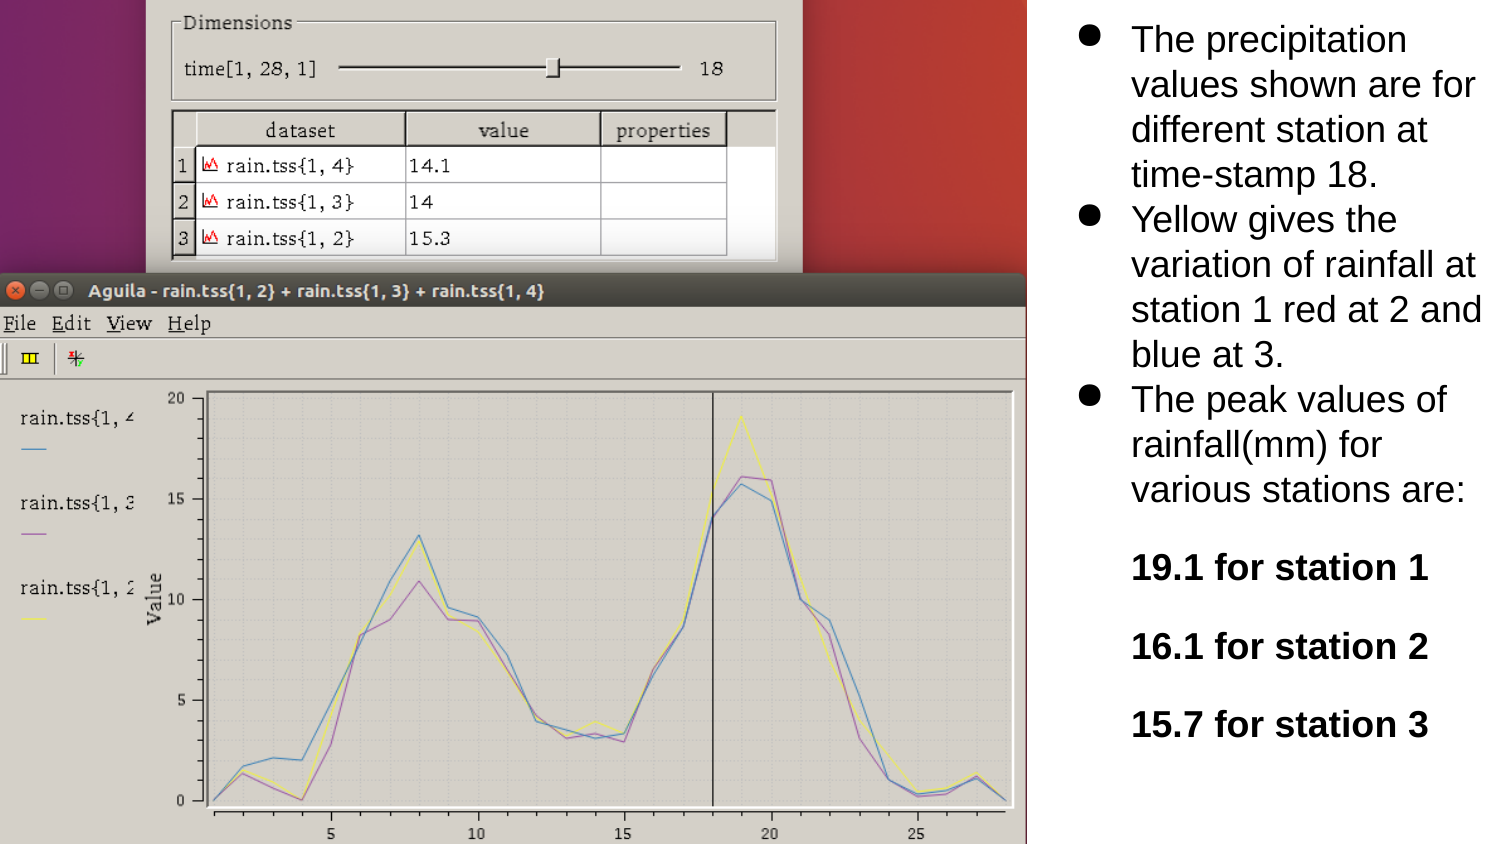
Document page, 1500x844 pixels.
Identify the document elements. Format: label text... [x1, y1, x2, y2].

list The precipitation values shown are for different station at time-stamp 18. Yellow gives the variation of rainfall at station 1 red at 2 and blue at 3. The peak values of rainfall(mm) for various stations are: 19.1 for station 1 16.1 for station 2 15.7 for station 3 [1040, 0, 1500, 844]
picture [0, 0, 1027, 844]
